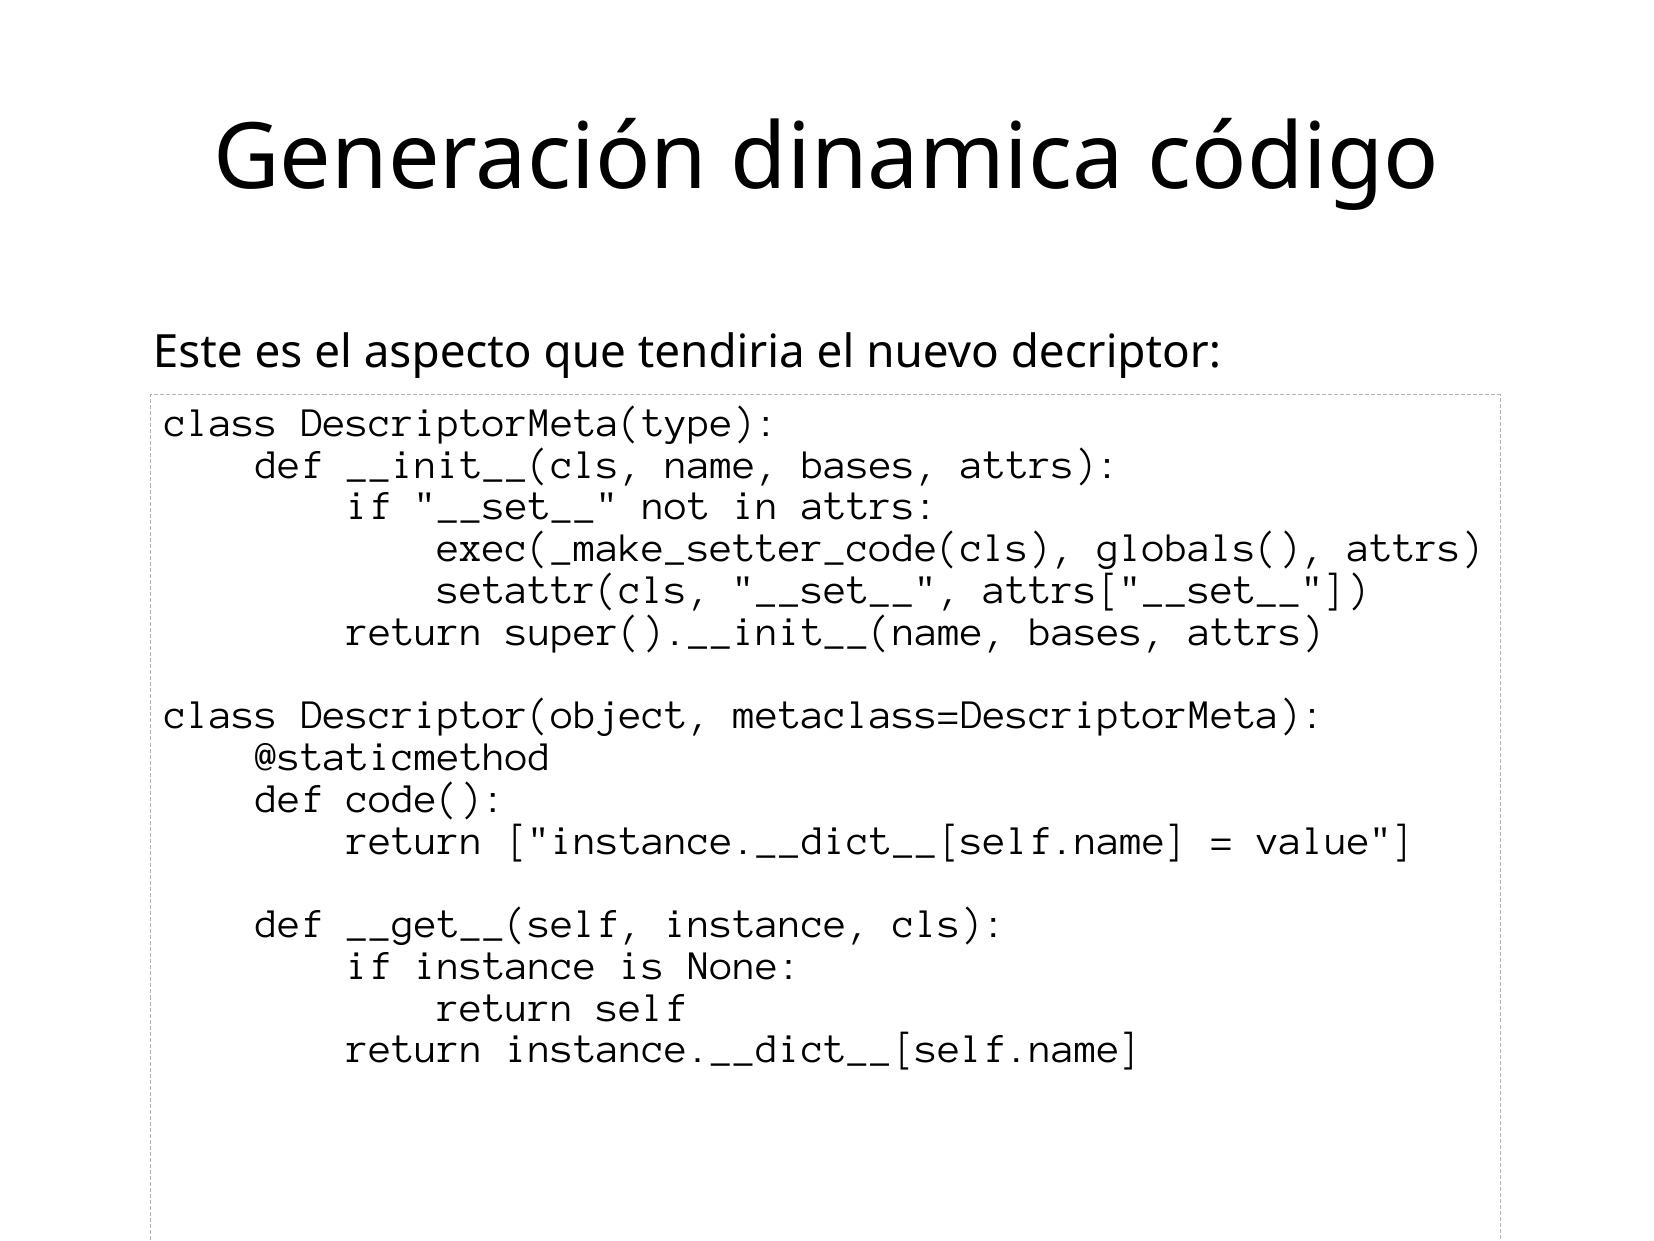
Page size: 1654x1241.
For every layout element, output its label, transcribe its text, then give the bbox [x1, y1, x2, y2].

text_box class DescriptorMeta(type): def __init__(cls, name, bases, attrs): if "__set__" not in attrs: exec(_make_setter_code(cls), globals(), attrs) setattr(cls, "__set__", attrs["__set__"]) return super().__init__(name, bases, attrs) class Descriptor(object, metaclass=DescriptorMeta): @staticmethod def code(): return ["instance.__dict__[self.name] = value"] def __get__(self, instance, cls): if instance is None: return self return instance.__dict__[self.name] [150, 394, 1501, 1078]
text_box Este es el aspecto que tendiria el nuevo decriptor: [138, 311, 1489, 380]
title Generación dinamica código [82, 49, 1571, 257]
